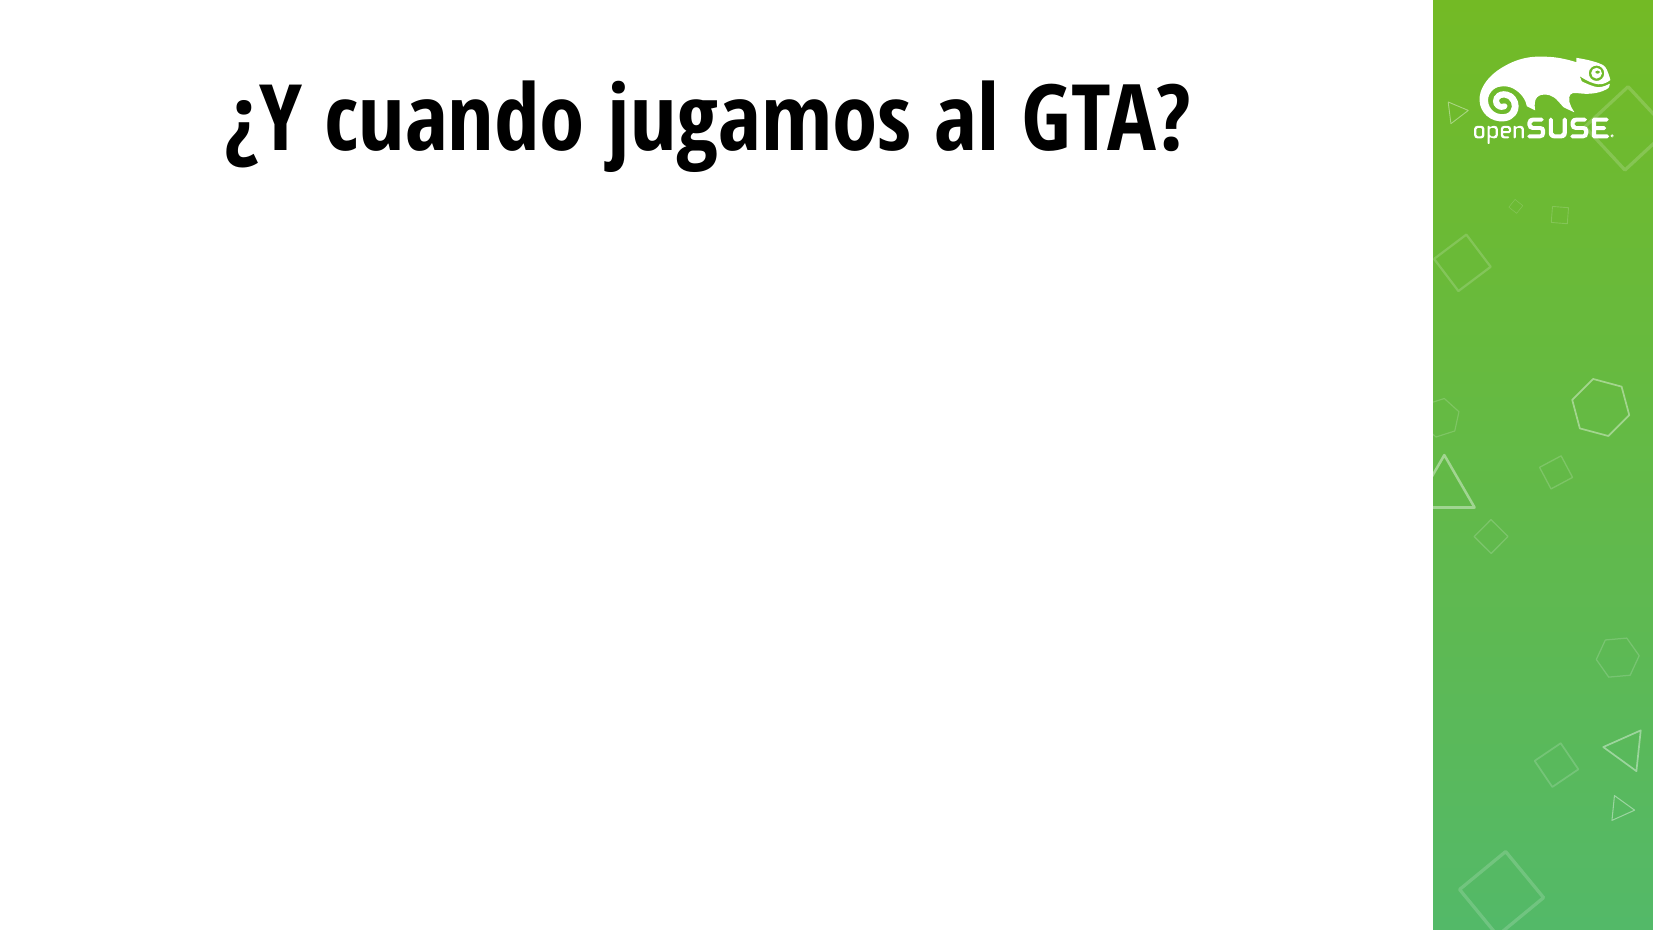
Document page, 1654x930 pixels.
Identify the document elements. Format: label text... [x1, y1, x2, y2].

title ¿Y cuando jugamos al GTA? [82, 37, 1336, 193]
